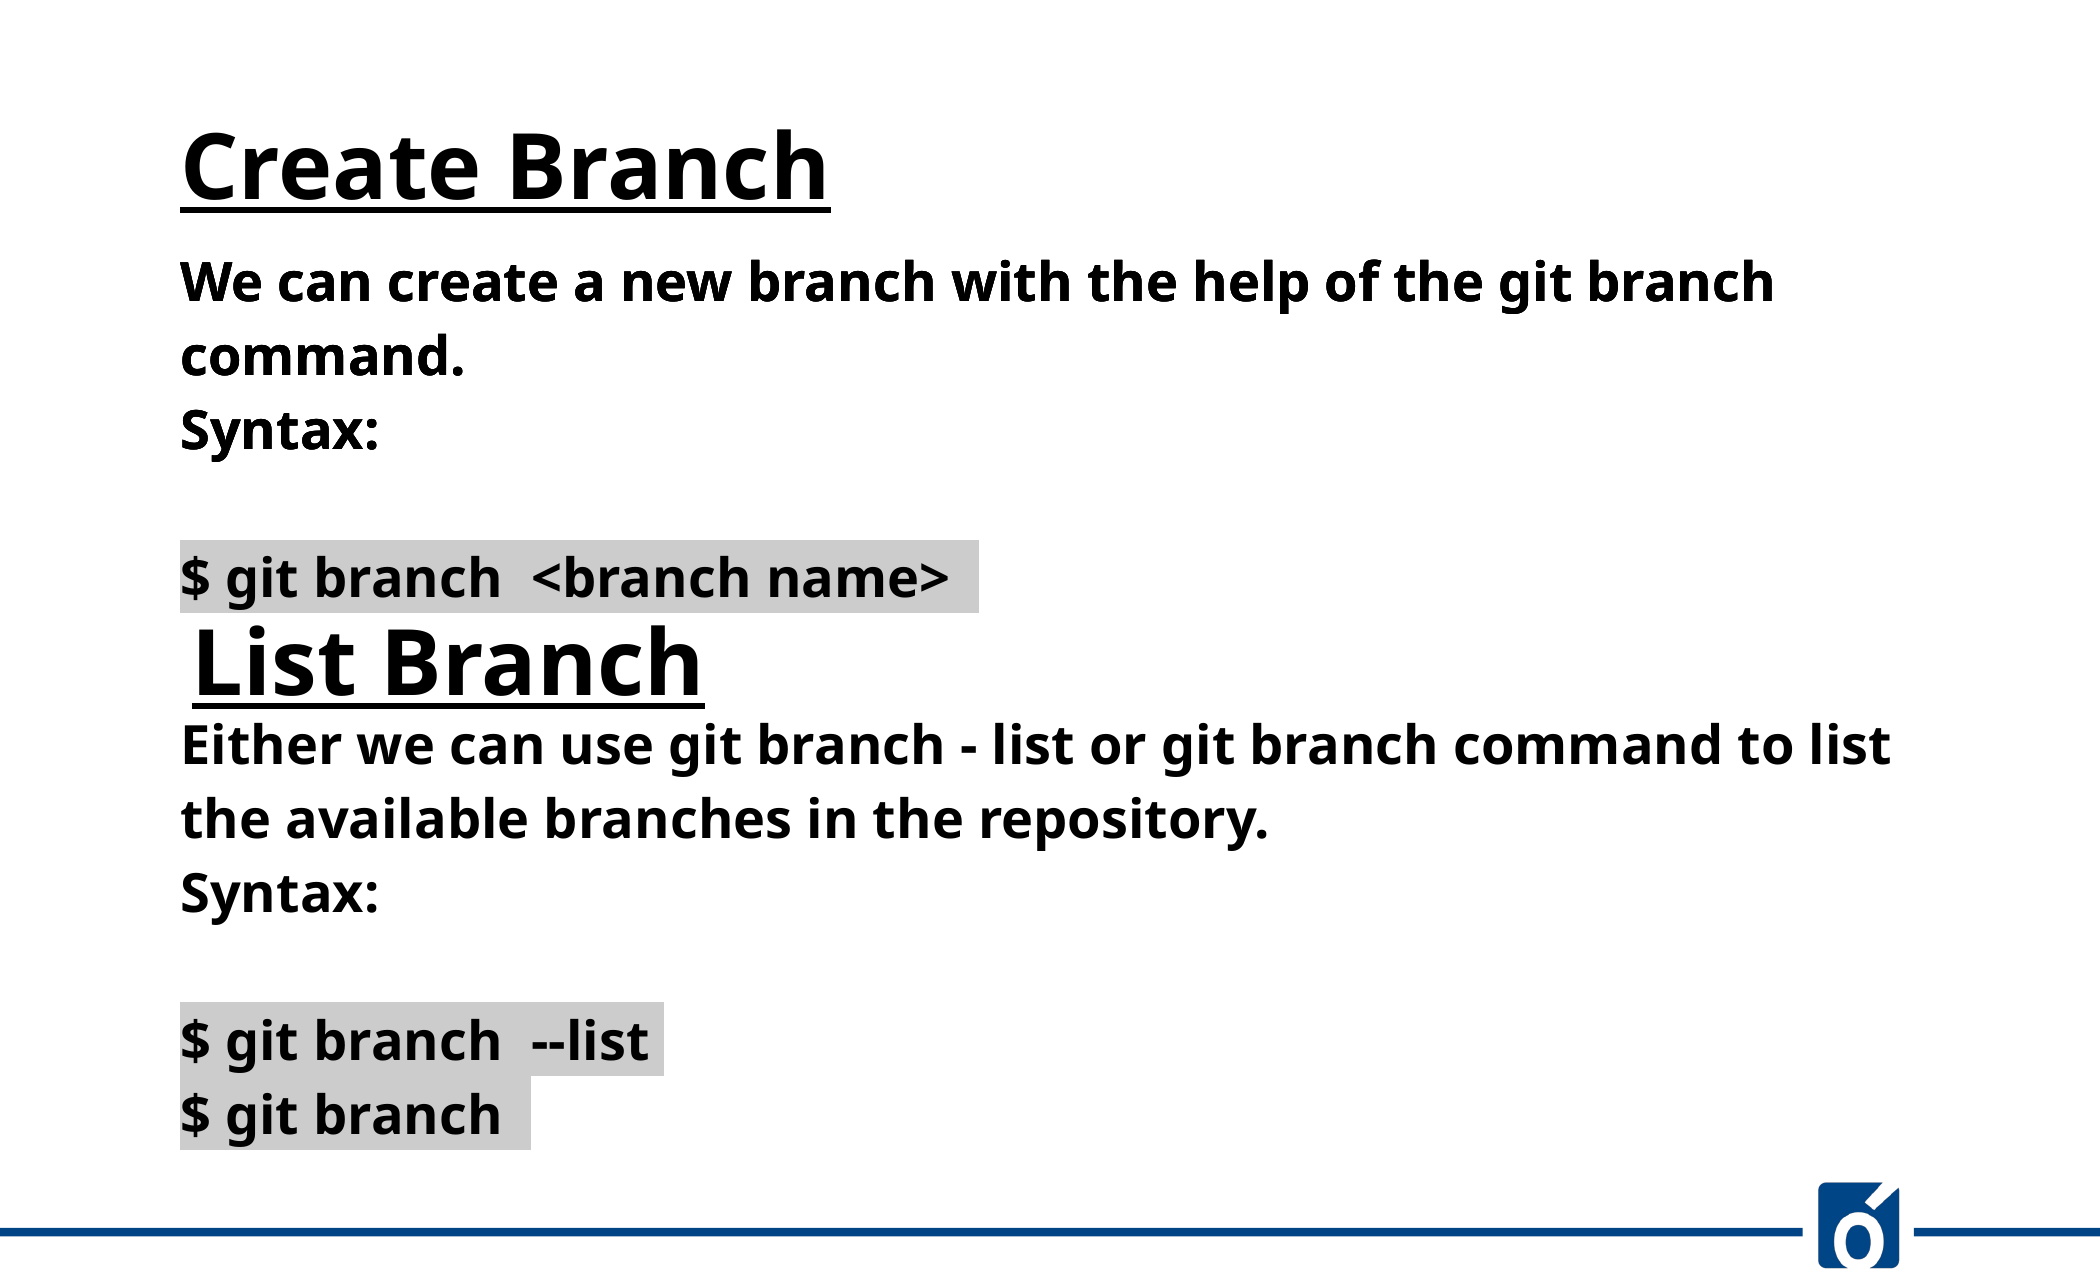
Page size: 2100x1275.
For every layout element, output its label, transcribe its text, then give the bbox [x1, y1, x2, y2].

text_box Create Branch [165, 94, 1749, 211]
text_box We can create a new branch with the help of the git branch command. Syntax: $ git branch <branch name> [165, 236, 2020, 611]
text_box List Branch [177, 611, 2008, 749]
text_box Either we can use git branch - list or git branch command to list the available branches in the repository. Syntax: $ git branch --list $ git branch [165, 698, 1938, 1146]
picture [1817, 1181, 1900, 1269]
